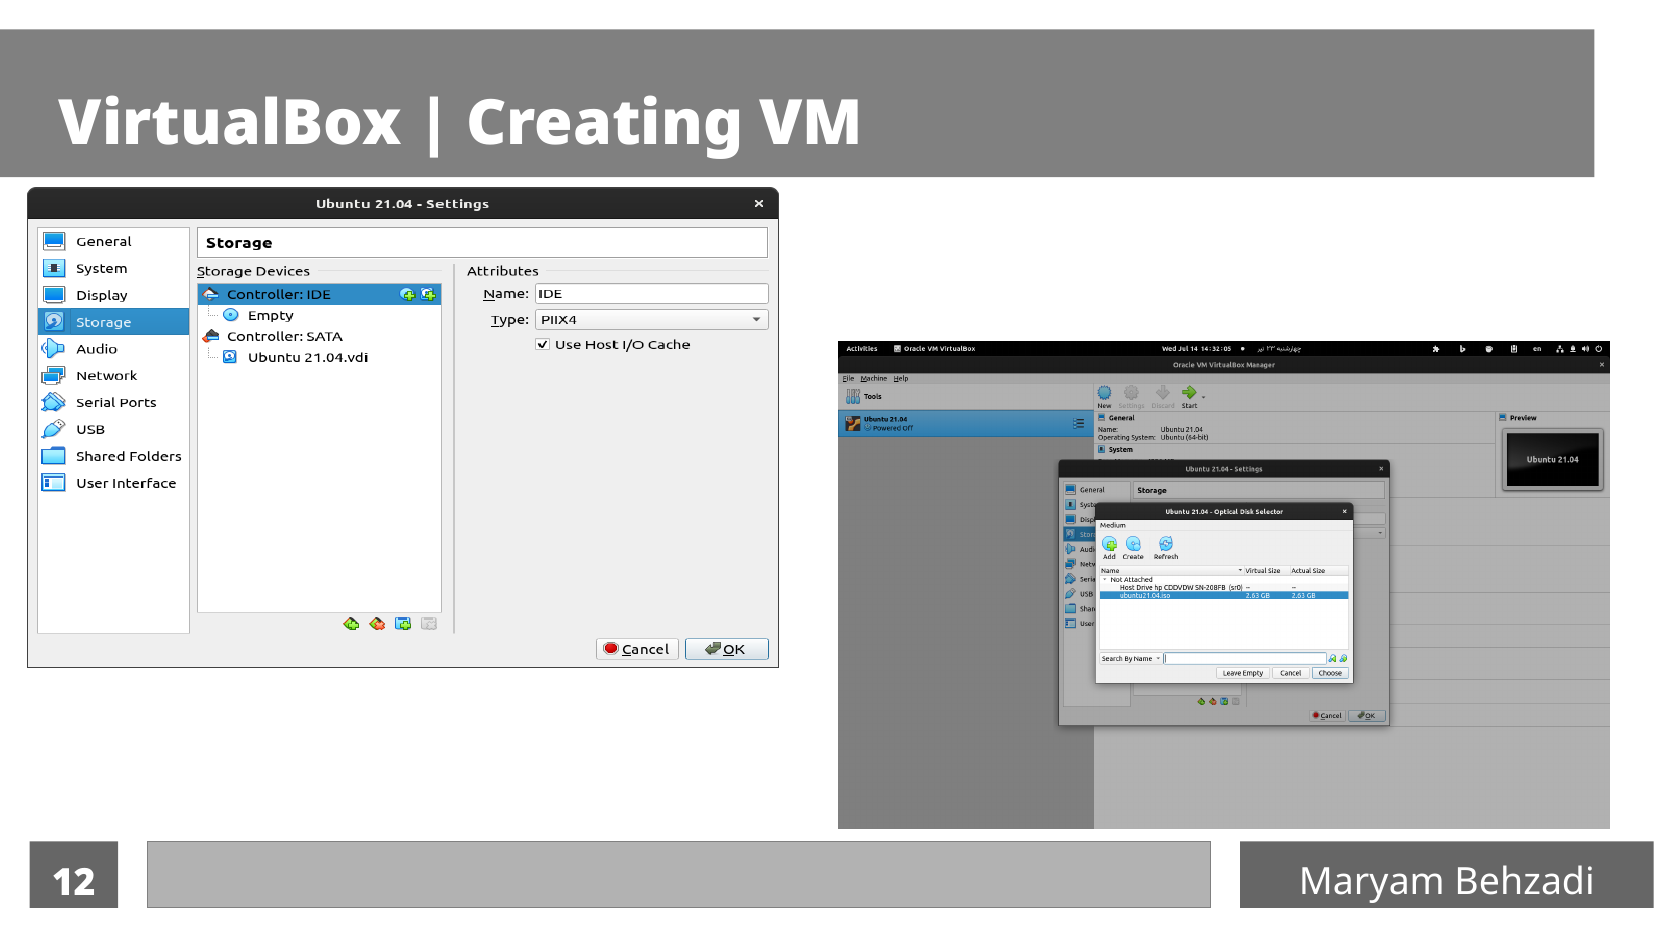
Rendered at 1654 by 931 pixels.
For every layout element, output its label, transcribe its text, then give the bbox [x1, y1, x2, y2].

picture [18, 187, 789, 676]
picture [838, 341, 1610, 829]
title VirtualBox | Creating VM [59, 44, 1595, 163]
